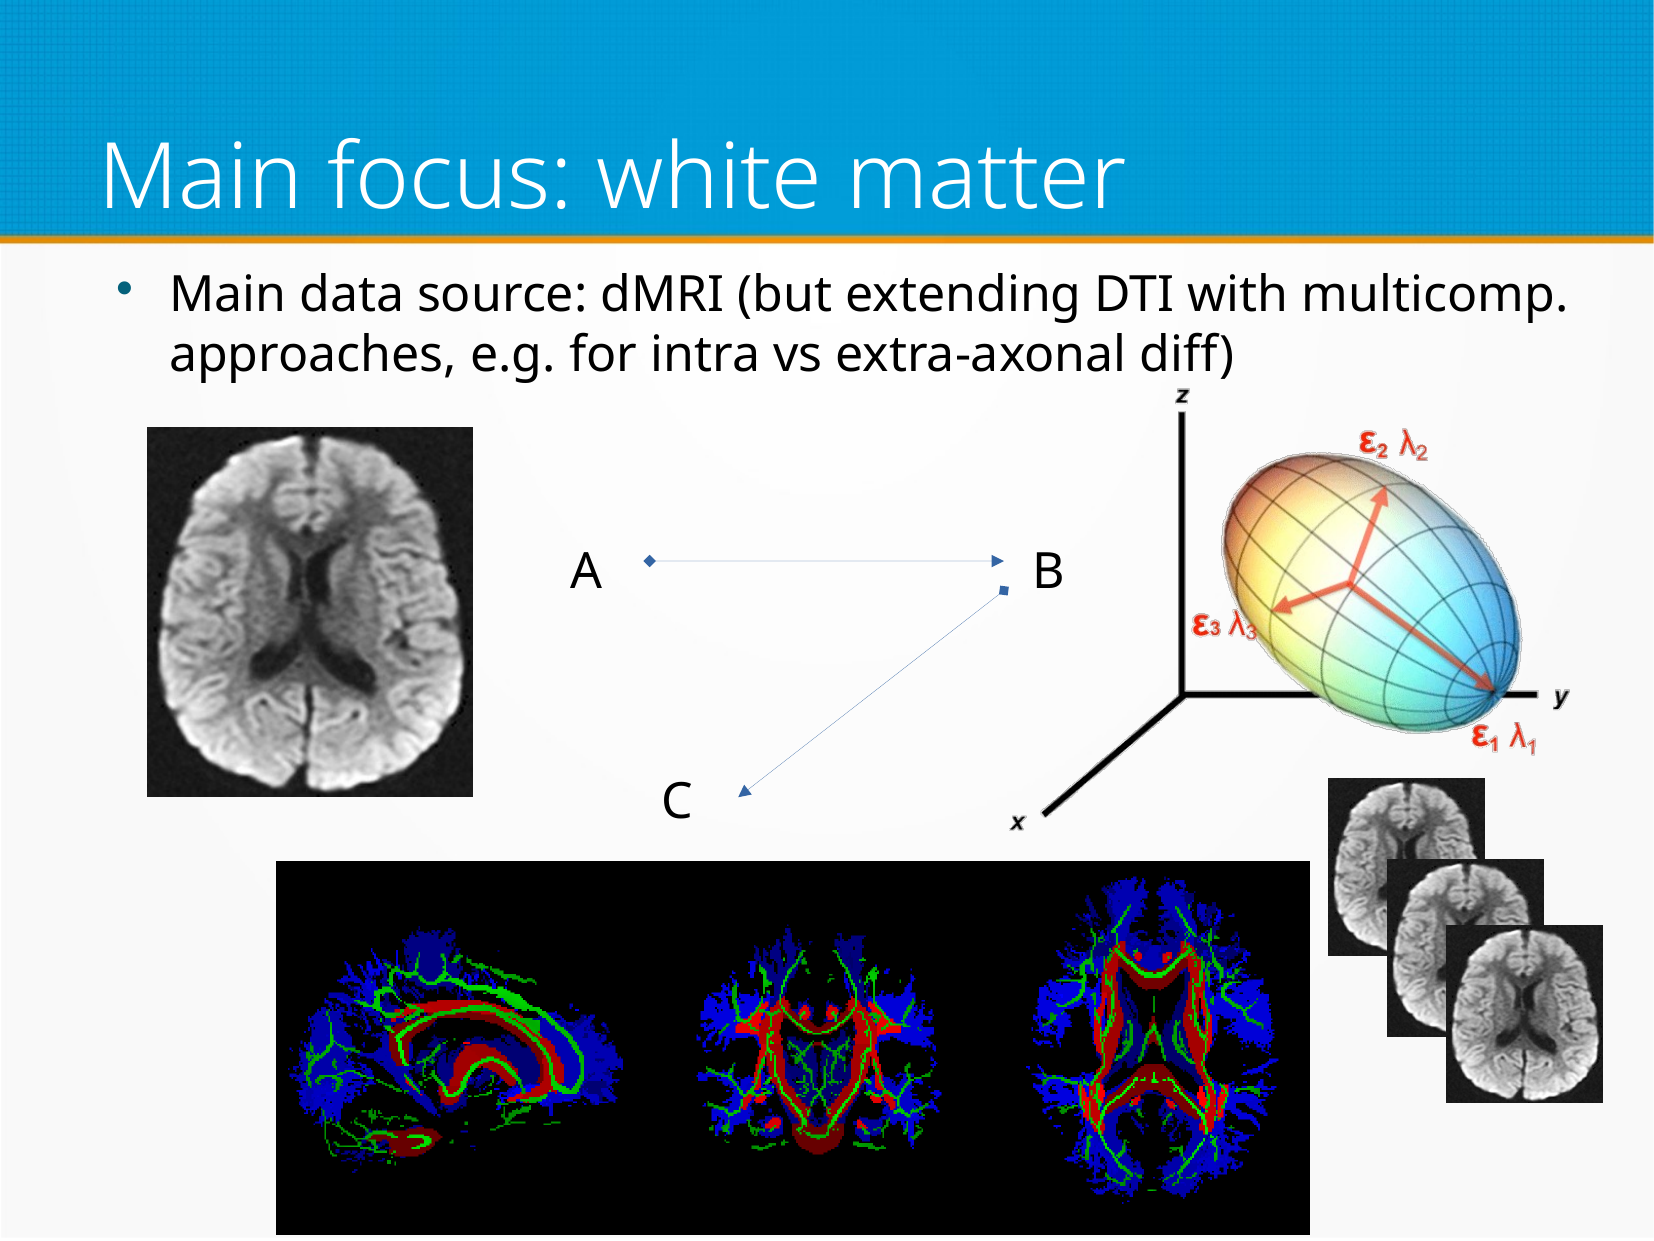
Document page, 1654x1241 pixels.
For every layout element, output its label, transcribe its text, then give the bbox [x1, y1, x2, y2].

picture [147, 427, 473, 797]
picture [0, 233, 1654, 1241]
list Main data source: dMRI (but extending DTI with multicomp. approaches, e.g. for intra vs extra-axonal diff) [98, 261, 1654, 1187]
text_box A [555, 531, 620, 605]
text_box Main focus: white matter [98, 19, 1654, 227]
text_box C [646, 761, 711, 835]
picture [1008, 326, 1624, 1103]
text_box B [1017, 531, 1083, 605]
